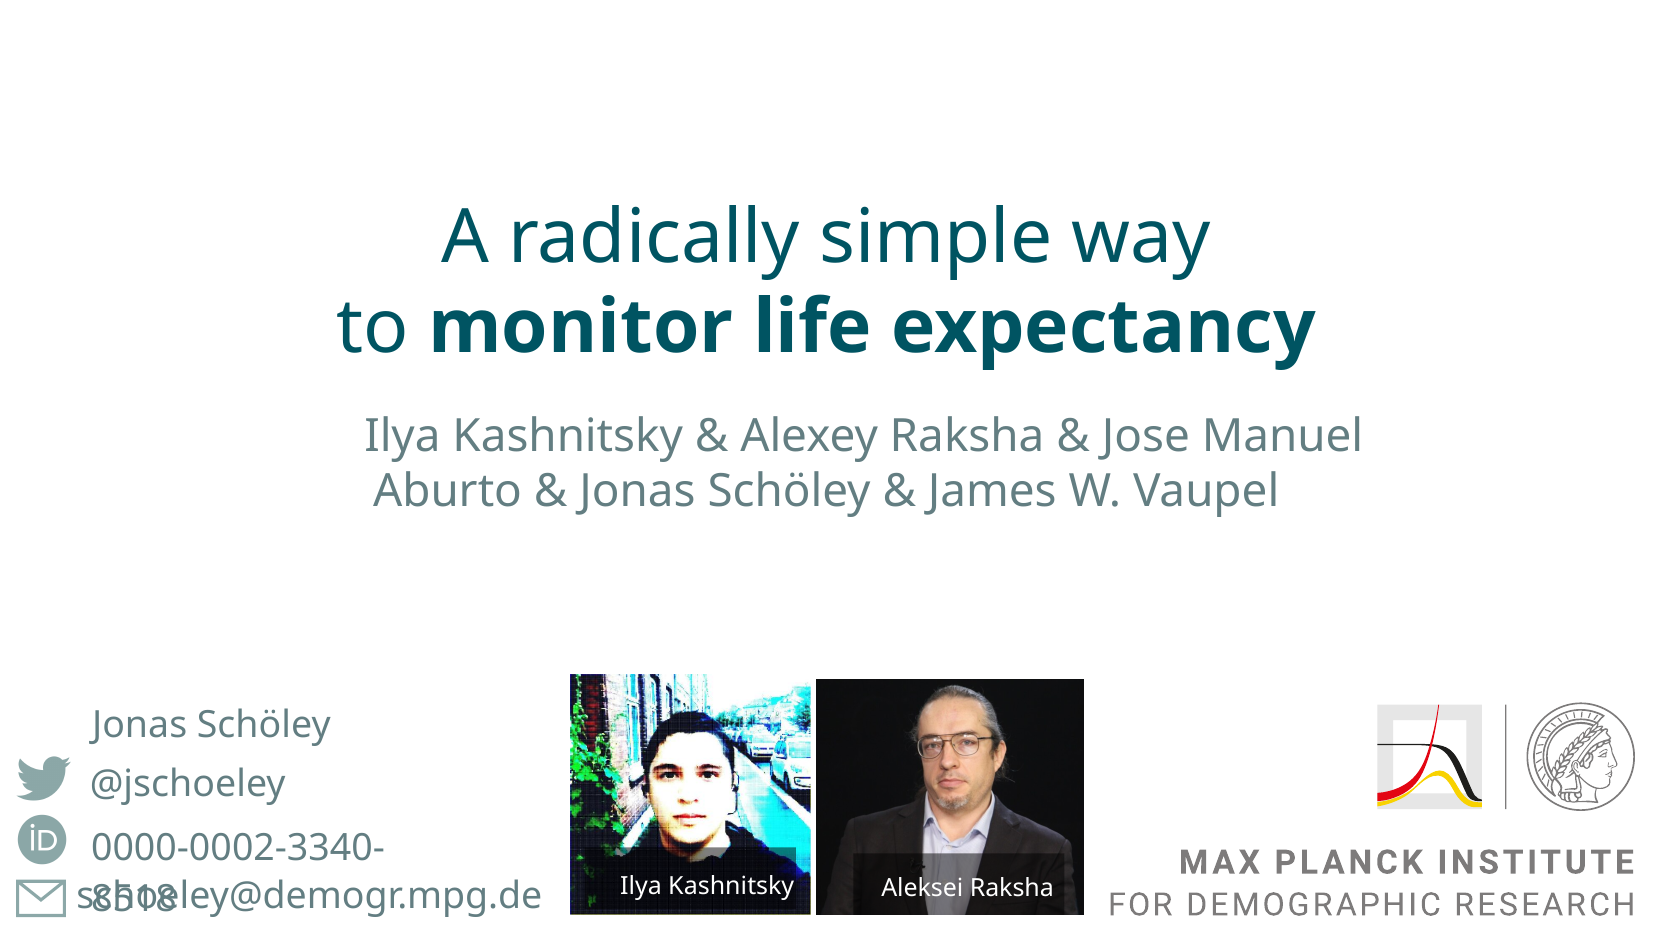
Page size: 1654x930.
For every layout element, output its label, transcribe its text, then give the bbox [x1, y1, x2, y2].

picture [816, 679, 1636, 916]
text_box Aleksei Raksha [866, 862, 1113, 923]
text_box [584, 847, 796, 910]
text_box schoeley@demogr.mpg.de [38, 848, 581, 930]
text_box 0000-0002-3340-8518 [76, 812, 482, 872]
text_box Jonas Schöley [0, 677, 483, 768]
text_box [853, 853, 1065, 915]
text_box @jschoeley [0, 768, 460, 827]
picture [15, 872, 67, 925]
text_box Ilya Kashnitsky & Alexey Raksha & Jose Manuel Aburto & Jonas Schöley & James W. Vaupel [197, 396, 1456, 526]
picture [17, 827, 67, 865]
picture [570, 674, 811, 916]
text_box Ilya Kashnitsky [605, 860, 849, 921]
title A radically simple way to monitor life expectancy [56, 198, 1597, 390]
